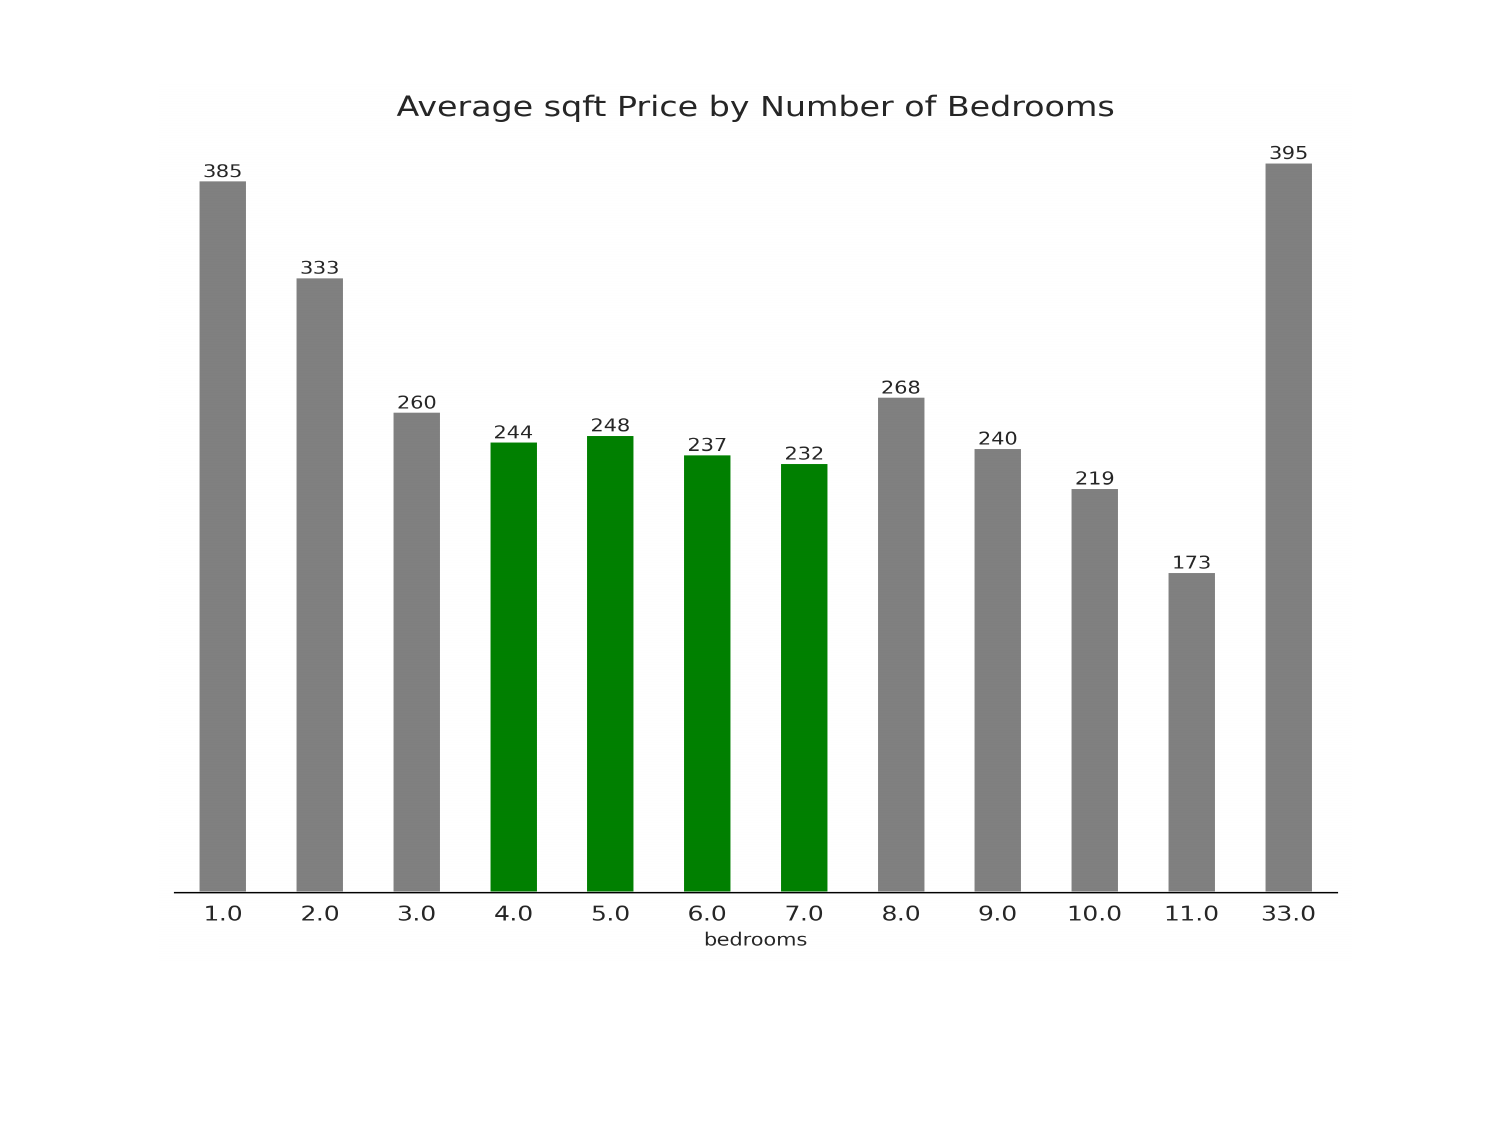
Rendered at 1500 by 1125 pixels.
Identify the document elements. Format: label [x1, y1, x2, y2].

picture [159, 82, 1352, 961]
